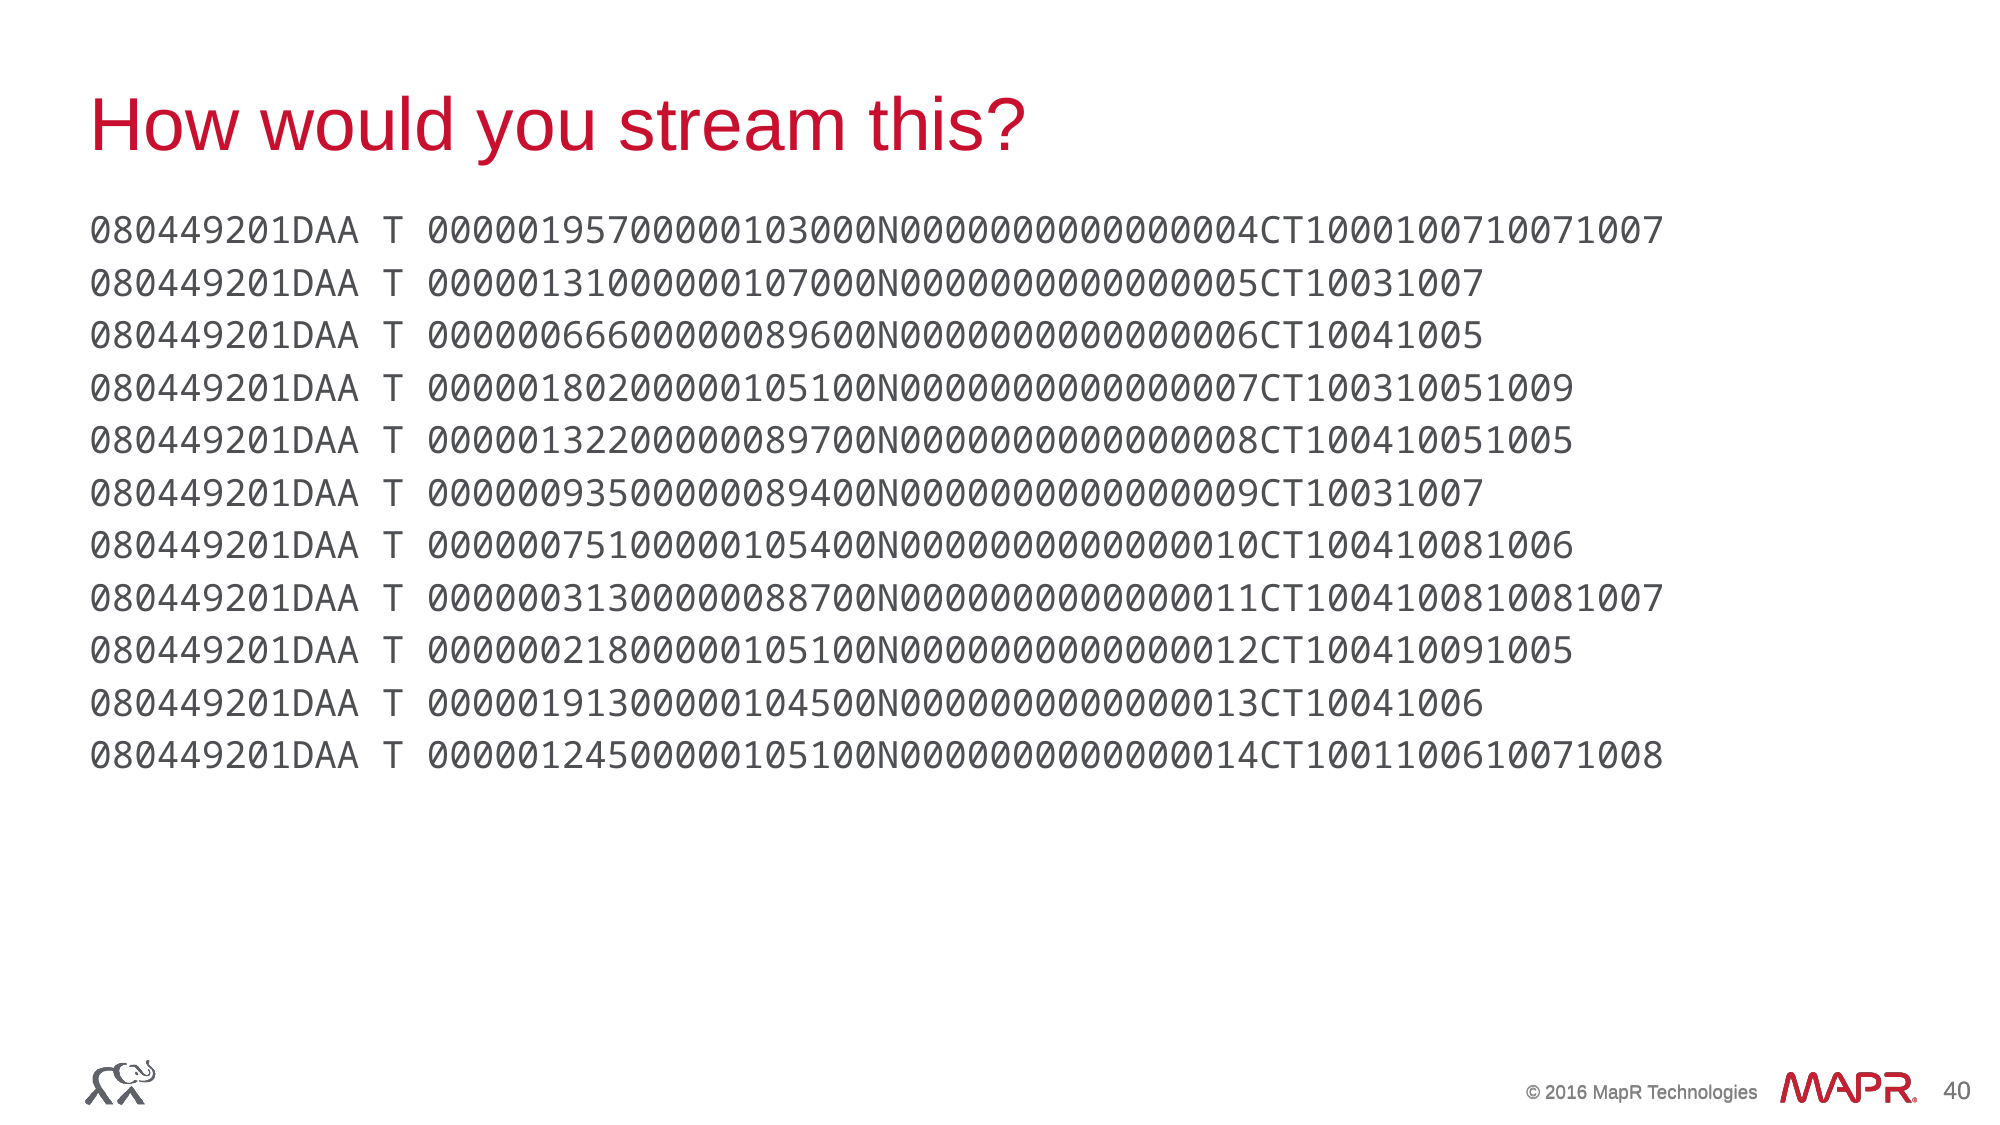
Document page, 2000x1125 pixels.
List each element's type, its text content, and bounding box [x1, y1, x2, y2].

picture [75, 1038, 167, 1125]
list 080449201DAA T 00000195700000103000N0000000000000004CT1000100710071007 080449201DAA T 00000131000000107000N0000000000000005CT10031007 080449201DAA T 00000066600000089600N0000000000000006CT10041005 080449201DAA T 00000180200000105100N0000000000000007CT100310051009 080449201DAA T 00000132200000089700N0000000000000008CT100410051005 080449201DAA T 00000093500000089400N0000000000000009CT10031007 080449201DAA T 00000075100000105400N0000000000000010CT100410081006 080449201DAA T 00000031300000088700N0000000000000011CT1004100810081007 080449201DAA T 00000021800000105100N0000000000000012CT100410091005 080449201DAA T 00000191300000104500N0000000000000013CT10041006 080449201DAA T 00000124500000105100N0000000000000014CT1001100610071008 [69, 196, 1869, 1005]
title How would you stream this? [69, 45, 1869, 196]
